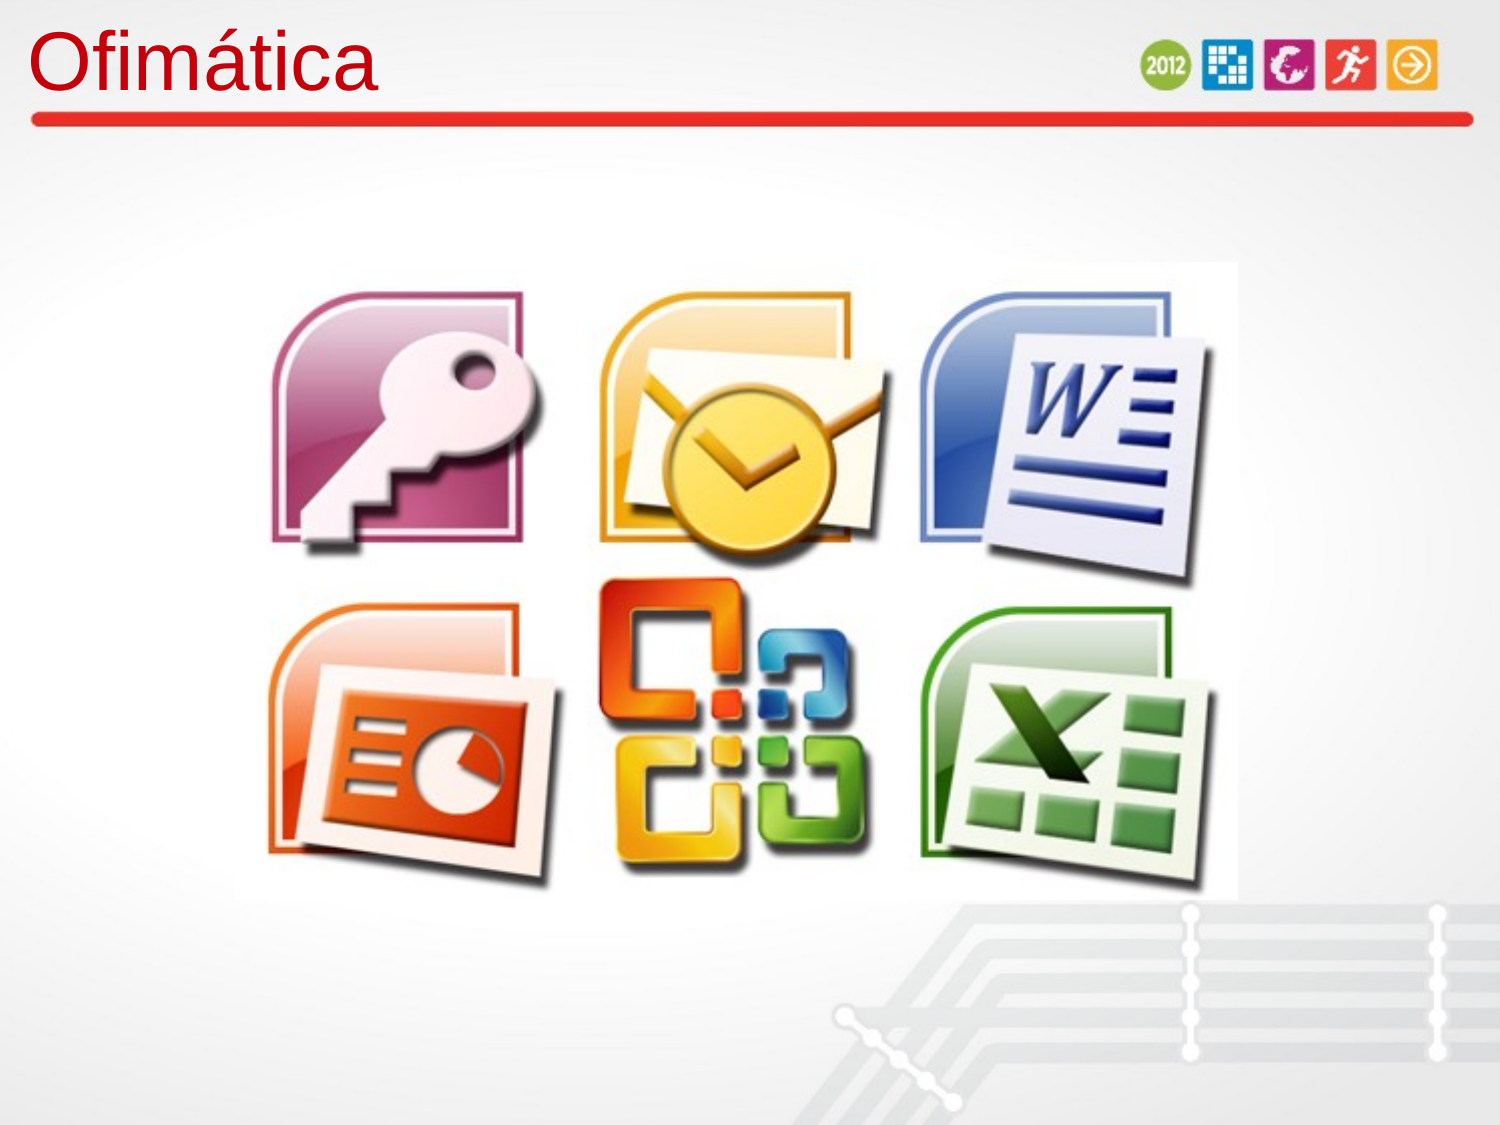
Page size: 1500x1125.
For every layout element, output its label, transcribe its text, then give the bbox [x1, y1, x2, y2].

picture [0, 0, 1500, 1125]
title Ofimática [12, 0, 976, 121]
